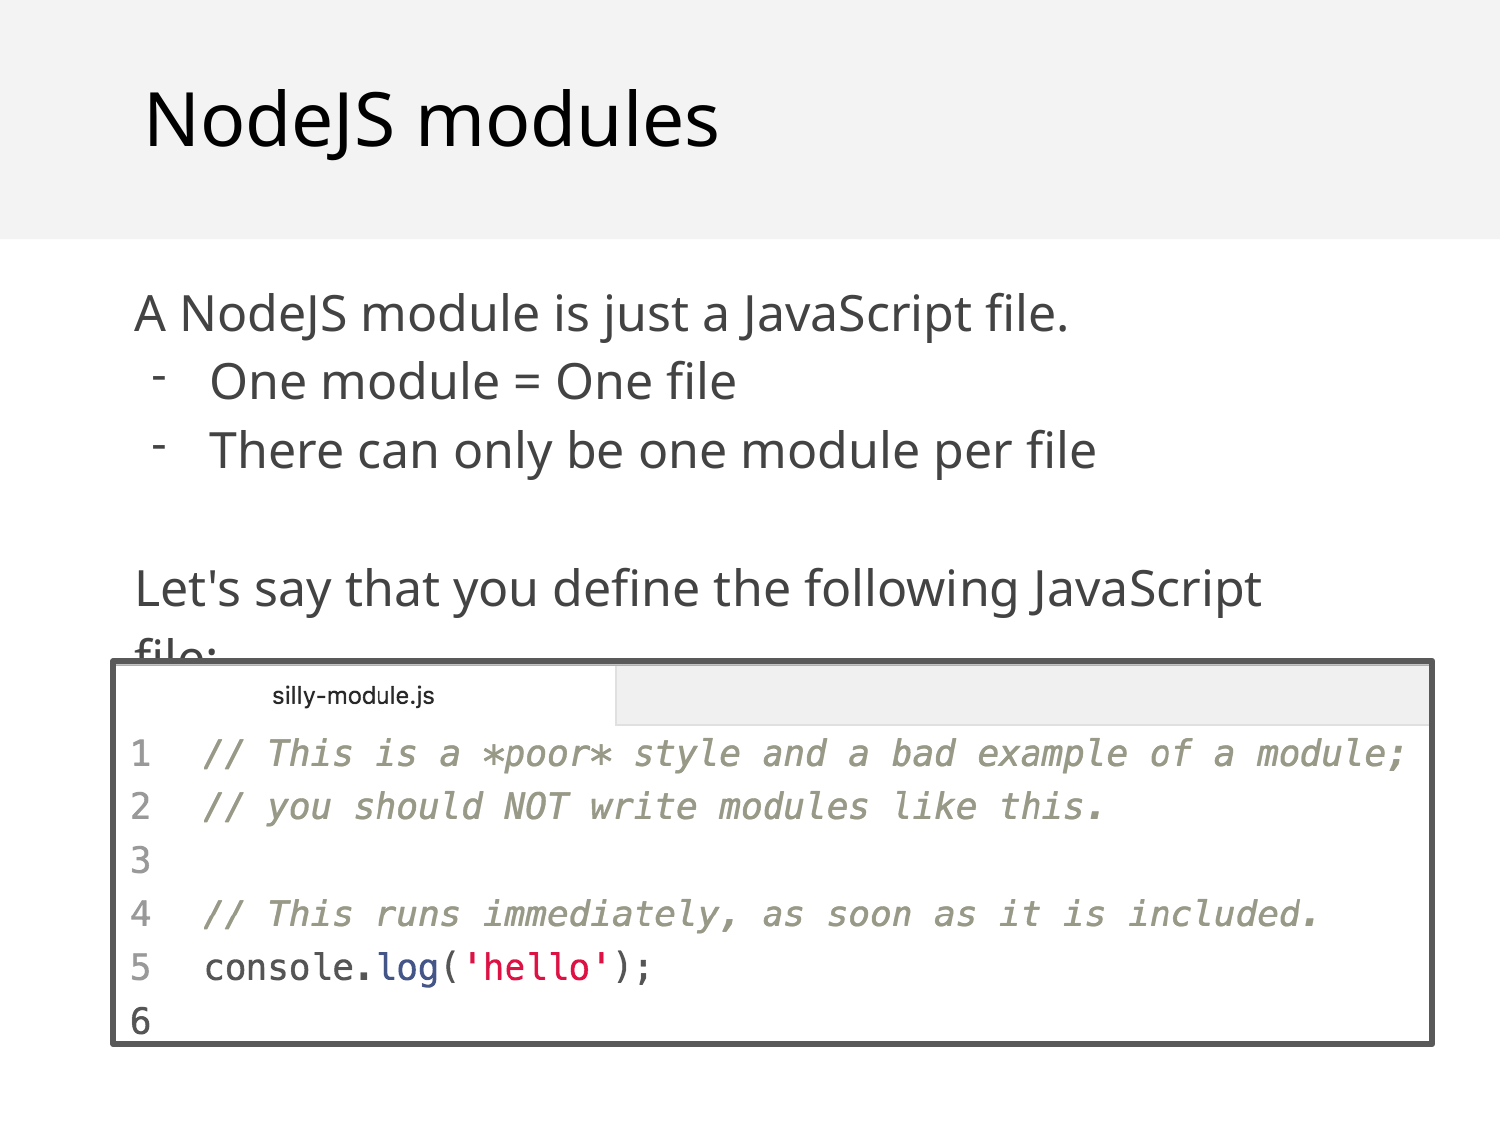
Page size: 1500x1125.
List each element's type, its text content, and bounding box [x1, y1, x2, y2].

list A NodeJS module is just a JavaScript file. One module = One file There can only be one module per file Let's say that you define the following JavaScript file: [119, 1047, 1363, 1054]
list A NodeJS module is just a JavaScript file. One module = One file There can only be one module per file Let's say that you define the following JavaScript file: [119, 257, 1363, 658]
picture [116, 664, 1430, 1041]
title NodeJS modules [128, 56, 1372, 183]
